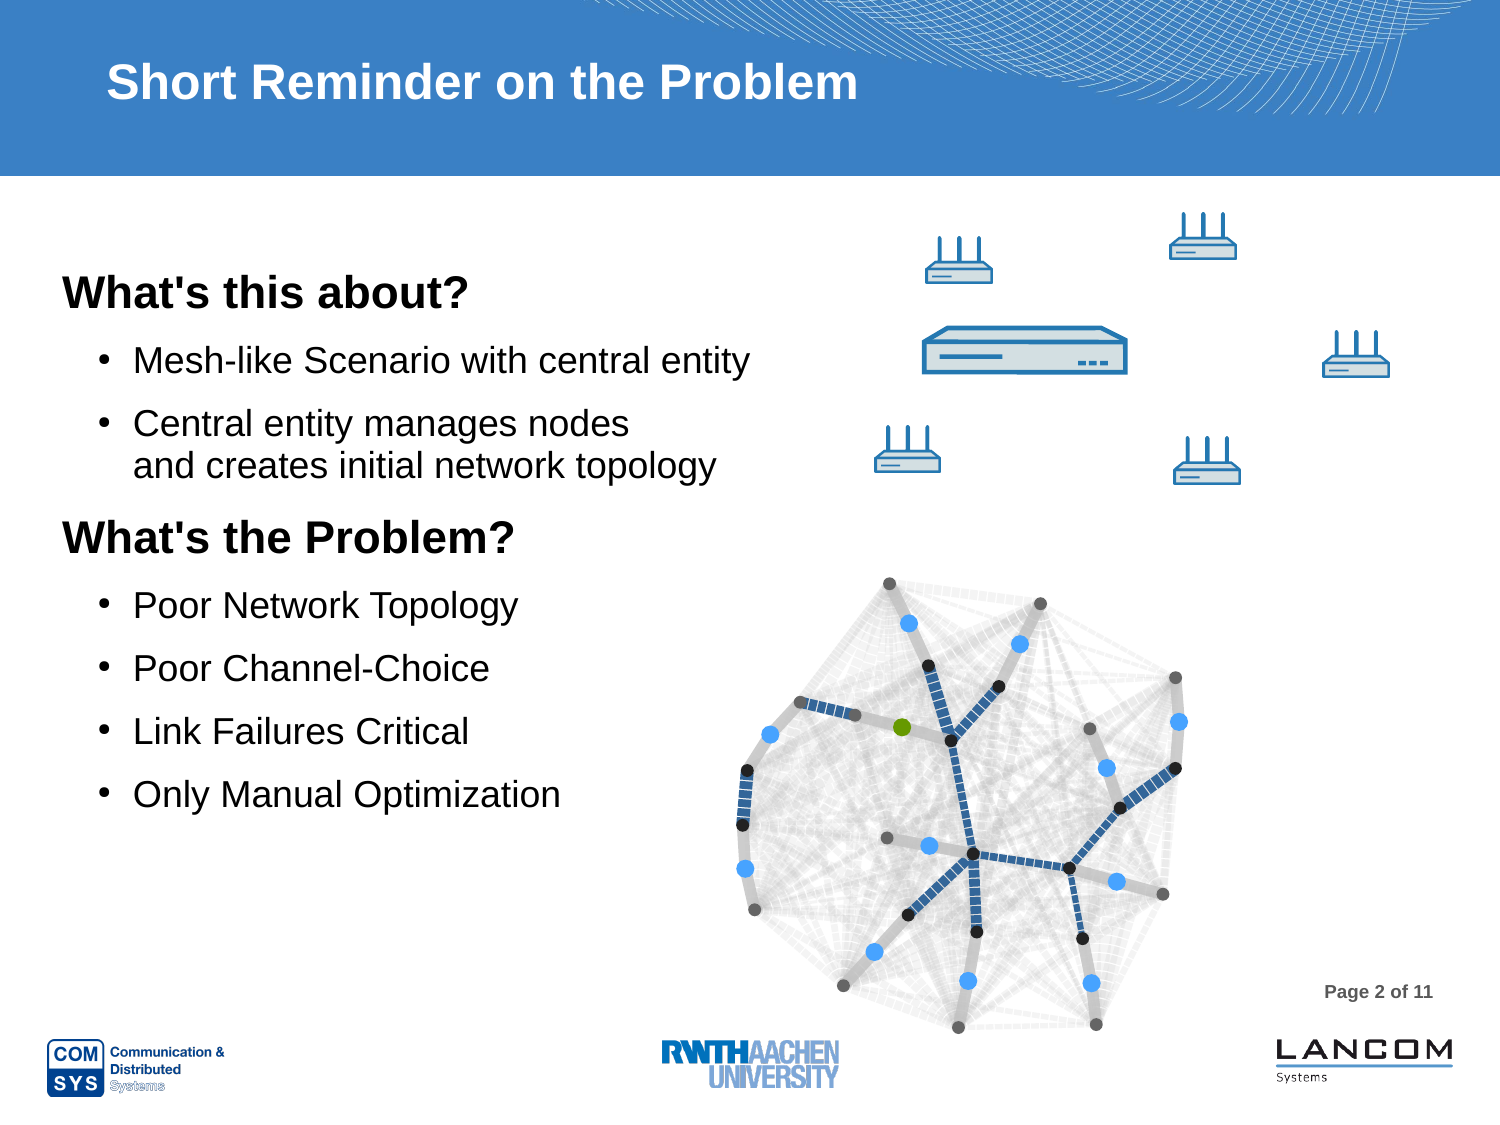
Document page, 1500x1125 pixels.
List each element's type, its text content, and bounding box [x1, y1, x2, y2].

picture [1169, 212, 1237, 260]
text_box What's this about? Mesh-like Scenario with central entity Central entity manages nodes and creates initial network topology What's the Problem? Poor Network Topology Poor Channel-Choice Link Failures Critical Only Manual Optimization [47, 259, 792, 823]
picture [874, 425, 941, 473]
picture [448, 436, 1489, 1125]
picture [1322, 330, 1390, 378]
title Short Reminder on the Problem [106, 35, 1176, 110]
picture [0, 0, 1500, 176]
picture [925, 236, 993, 284]
picture [921, 318, 1129, 379]
